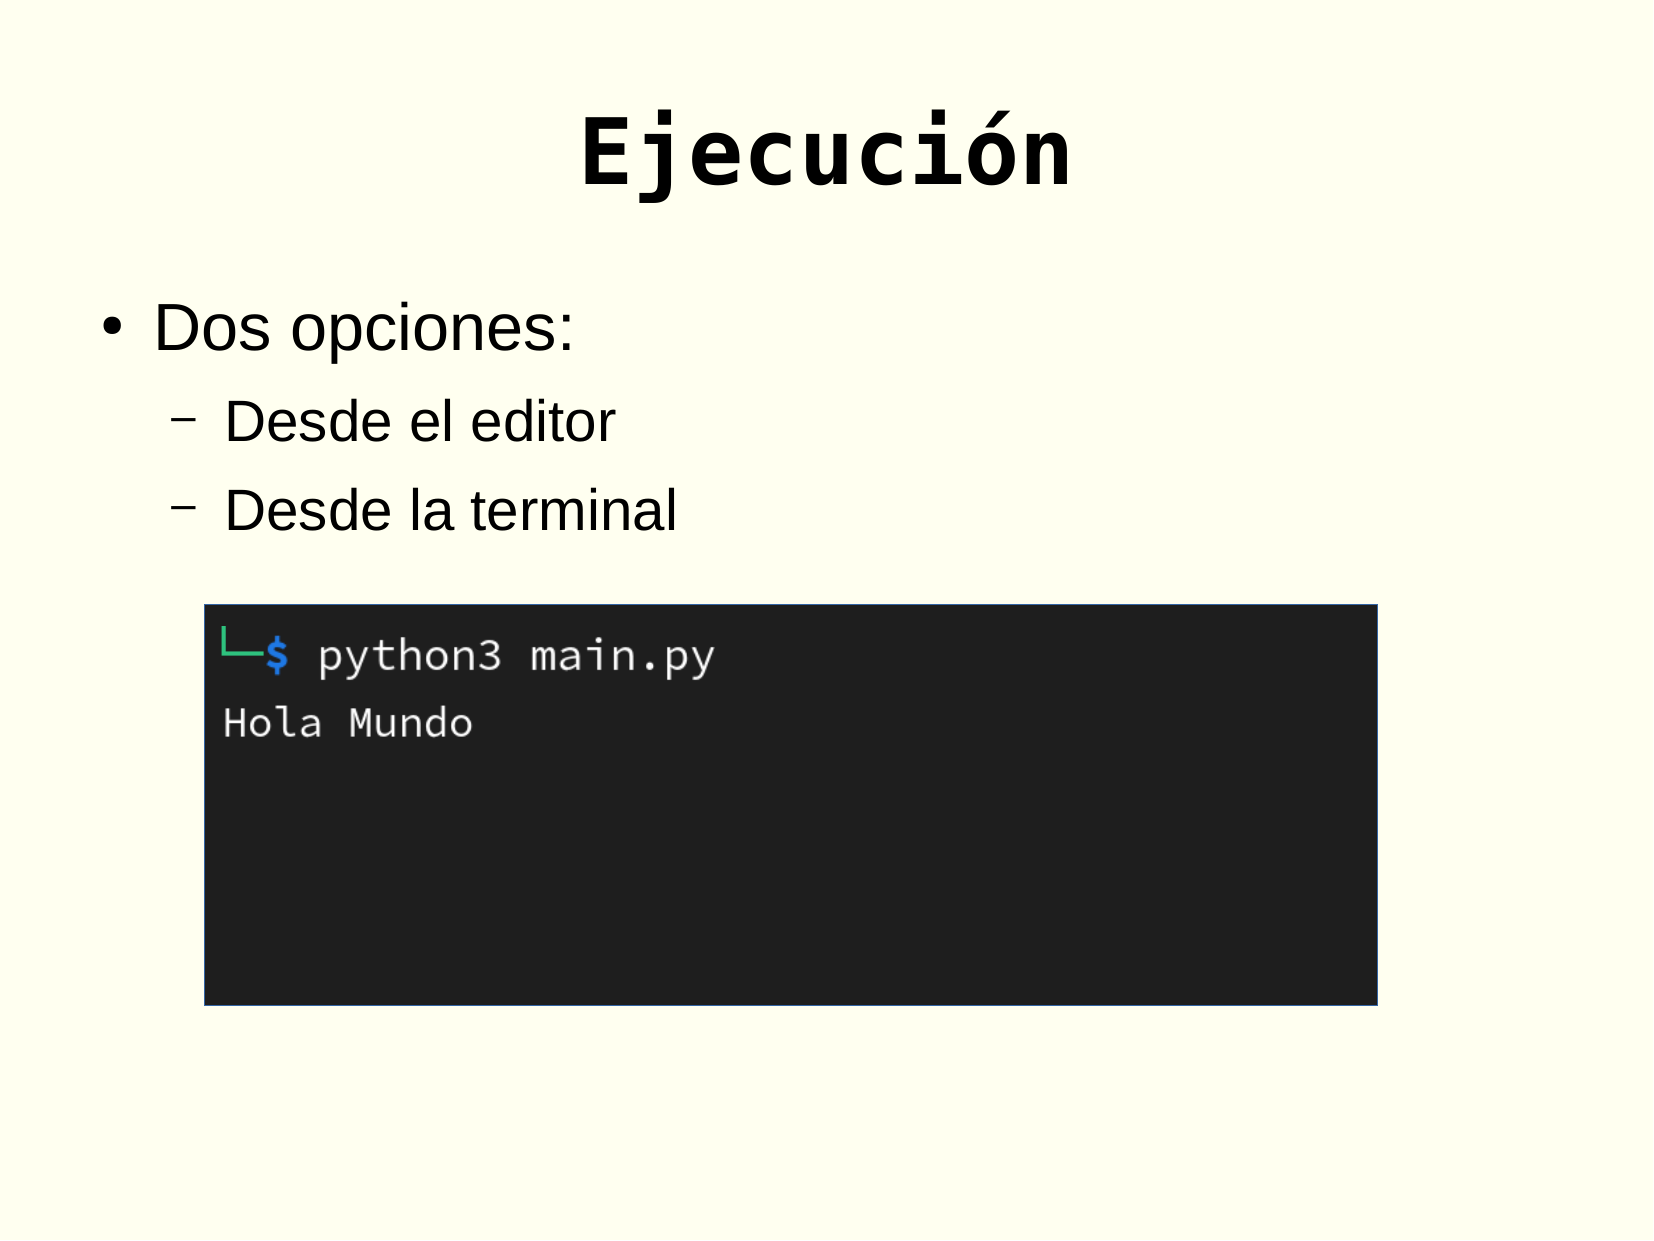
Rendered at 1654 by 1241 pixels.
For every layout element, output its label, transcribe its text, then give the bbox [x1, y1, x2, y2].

text_box [204, 604, 1378, 1006]
title Ejecución [82, 49, 1571, 257]
picture [205, 626, 928, 753]
list Dos opciones: Desde el editor Desde la terminal [82, 290, 1571, 1010]
